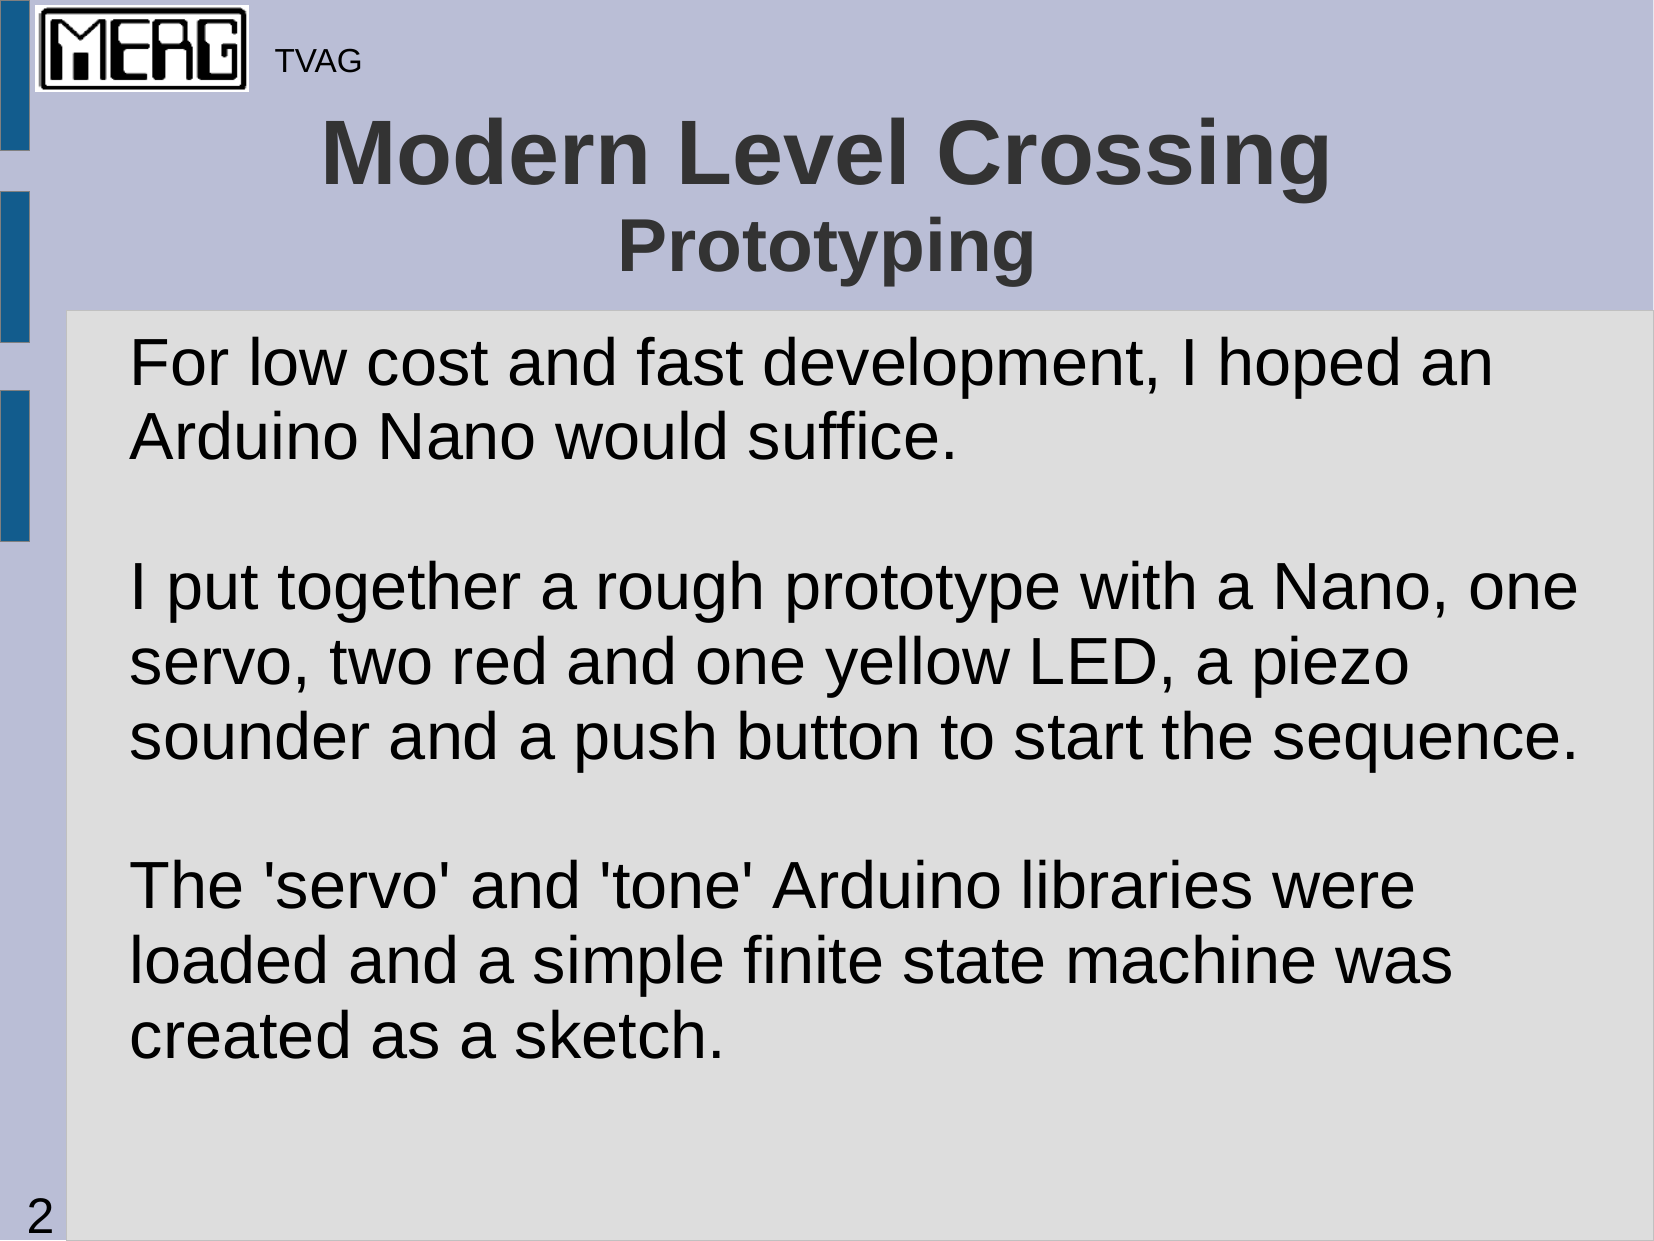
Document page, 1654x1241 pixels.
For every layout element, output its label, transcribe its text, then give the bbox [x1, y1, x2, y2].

list For low cost and fast development, I hoped an Arduino Nano would suffice. I put together a rough prototype with a Nano, one servo, two red and one yellow LED, a piezo sounder and a push button to start the sequence. The 'servo' and 'tone' Arduino libraries were loaded and a simple finite state machine was created as a sketch. [129, 324, 1595, 1109]
text_box TVAG [259, 35, 378, 88]
title Modern Level Crossing Prototyping [121, 91, 1534, 299]
picture [35, 5, 249, 92]
text_box <number> [11, 1181, 270, 1241]
